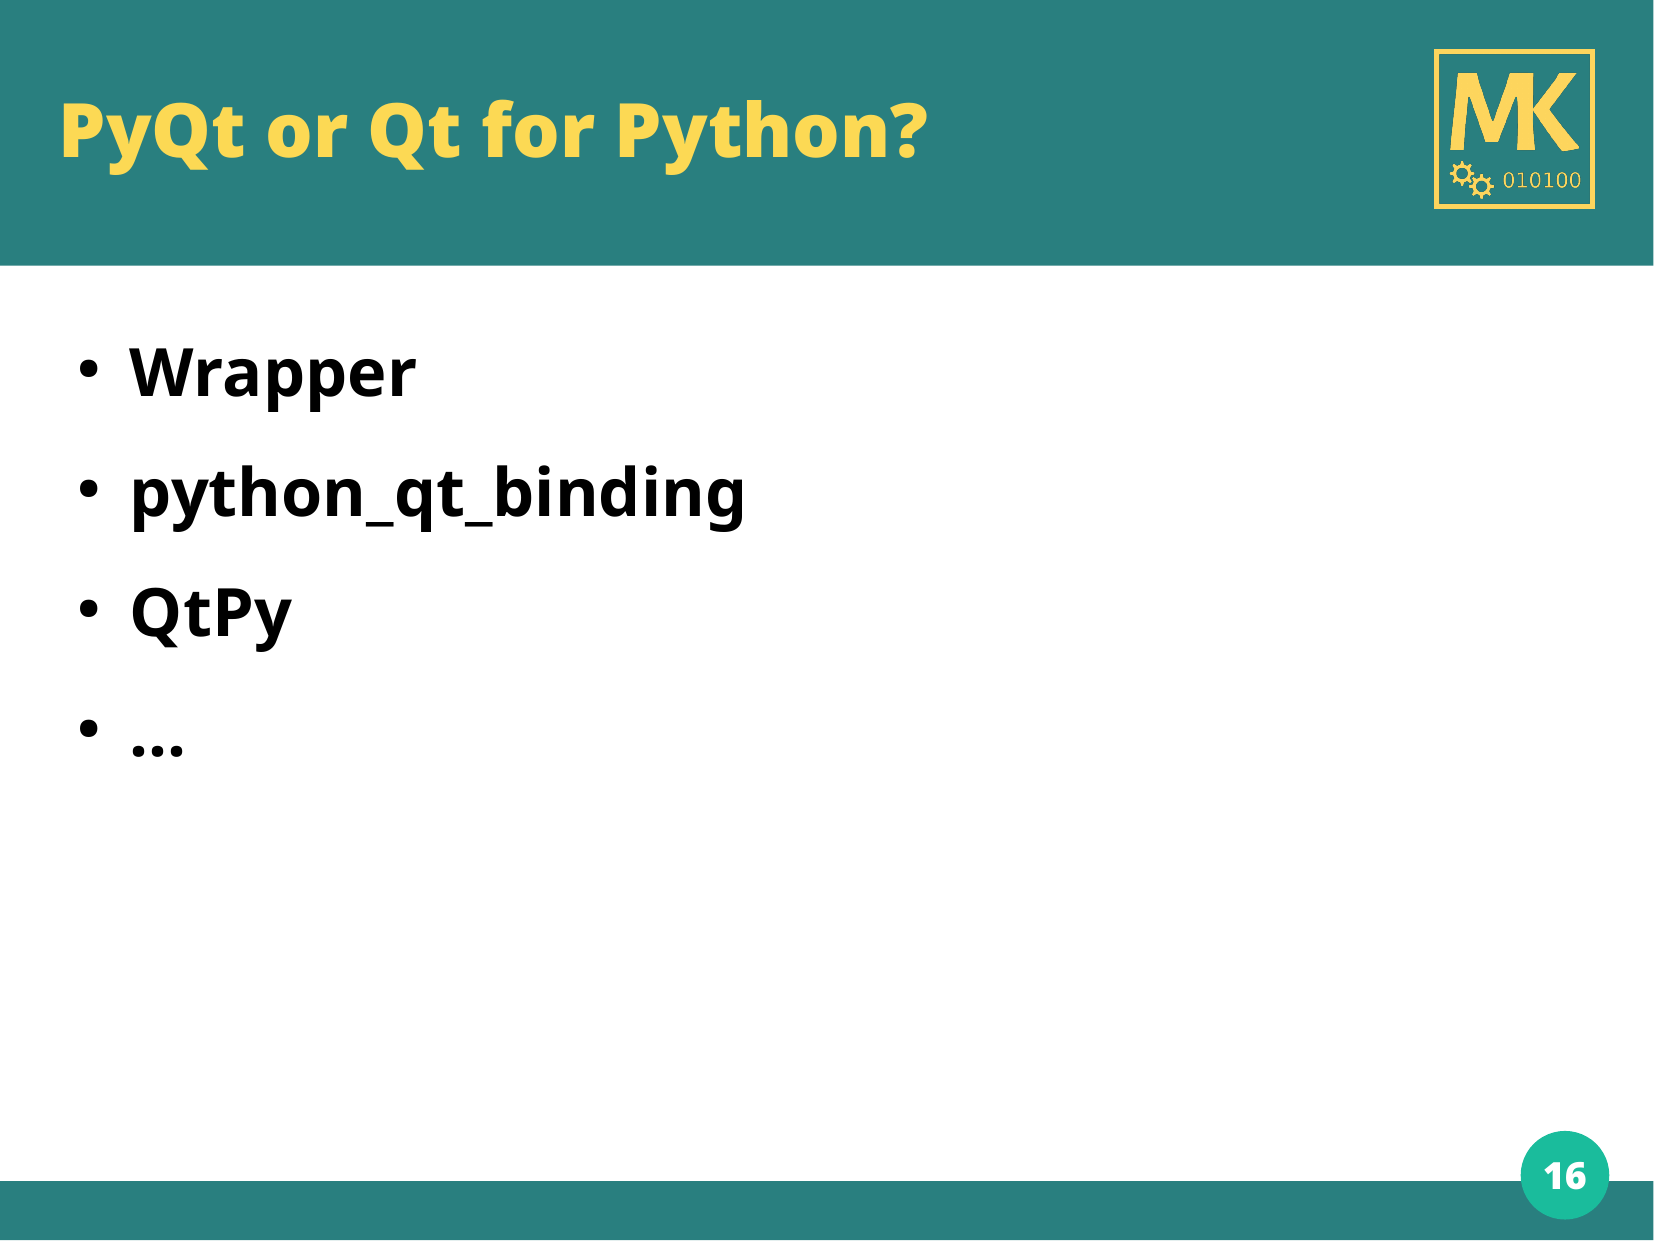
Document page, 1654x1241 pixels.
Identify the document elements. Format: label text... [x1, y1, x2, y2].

list Wrapper python_qt_binding QtPy … [59, 324, 1595, 1152]
title PyQt or Qt for Python? [59, 49, 1595, 207]
